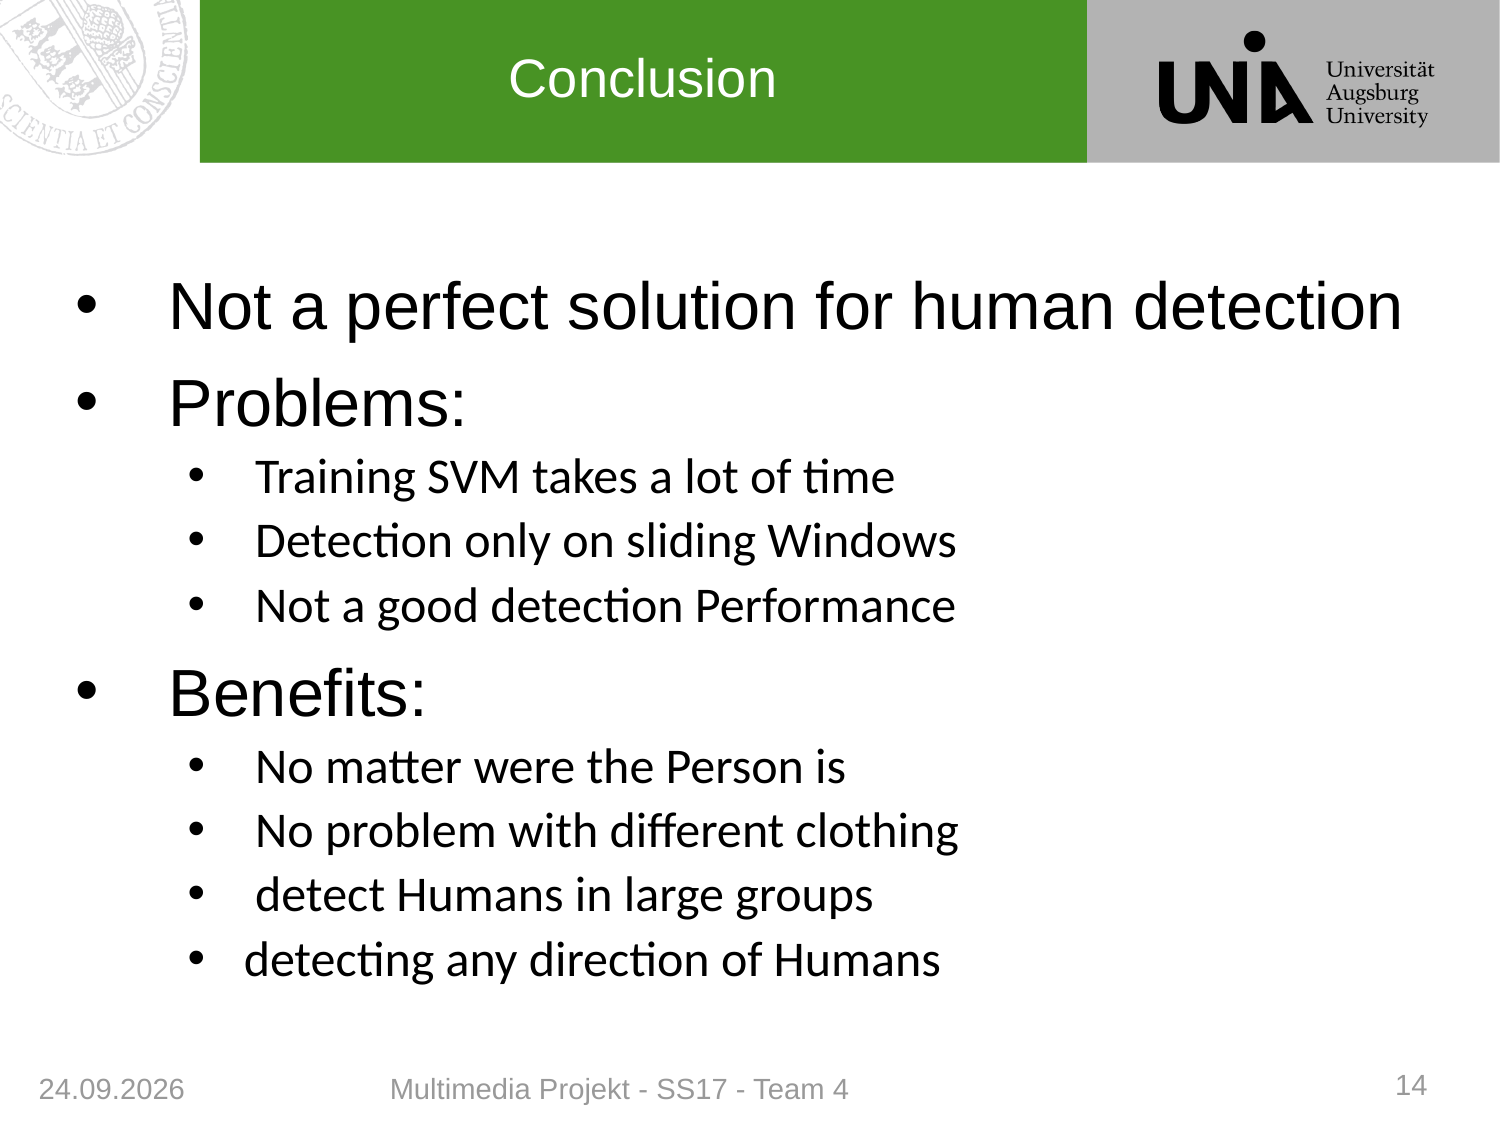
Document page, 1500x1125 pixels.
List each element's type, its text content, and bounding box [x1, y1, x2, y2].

text_box [1346, 1058, 1477, 1110]
text_box Multimedia Projekt - SS17 - Team 4 [271, 1062, 969, 1115]
title Conclusion [199, 35, 1087, 163]
text_box Not a perfect solution for human detection Problems: Training SVM takes a lot of time Detection only on sliding Windows Not a good detection Performance Benefits: No matter were the Person is No problem with different clothing detect Humans in large groups detecting any direction of Humans [75, 263, 1426, 1006]
text_box 17.07.2017 [11, 1062, 213, 1115]
